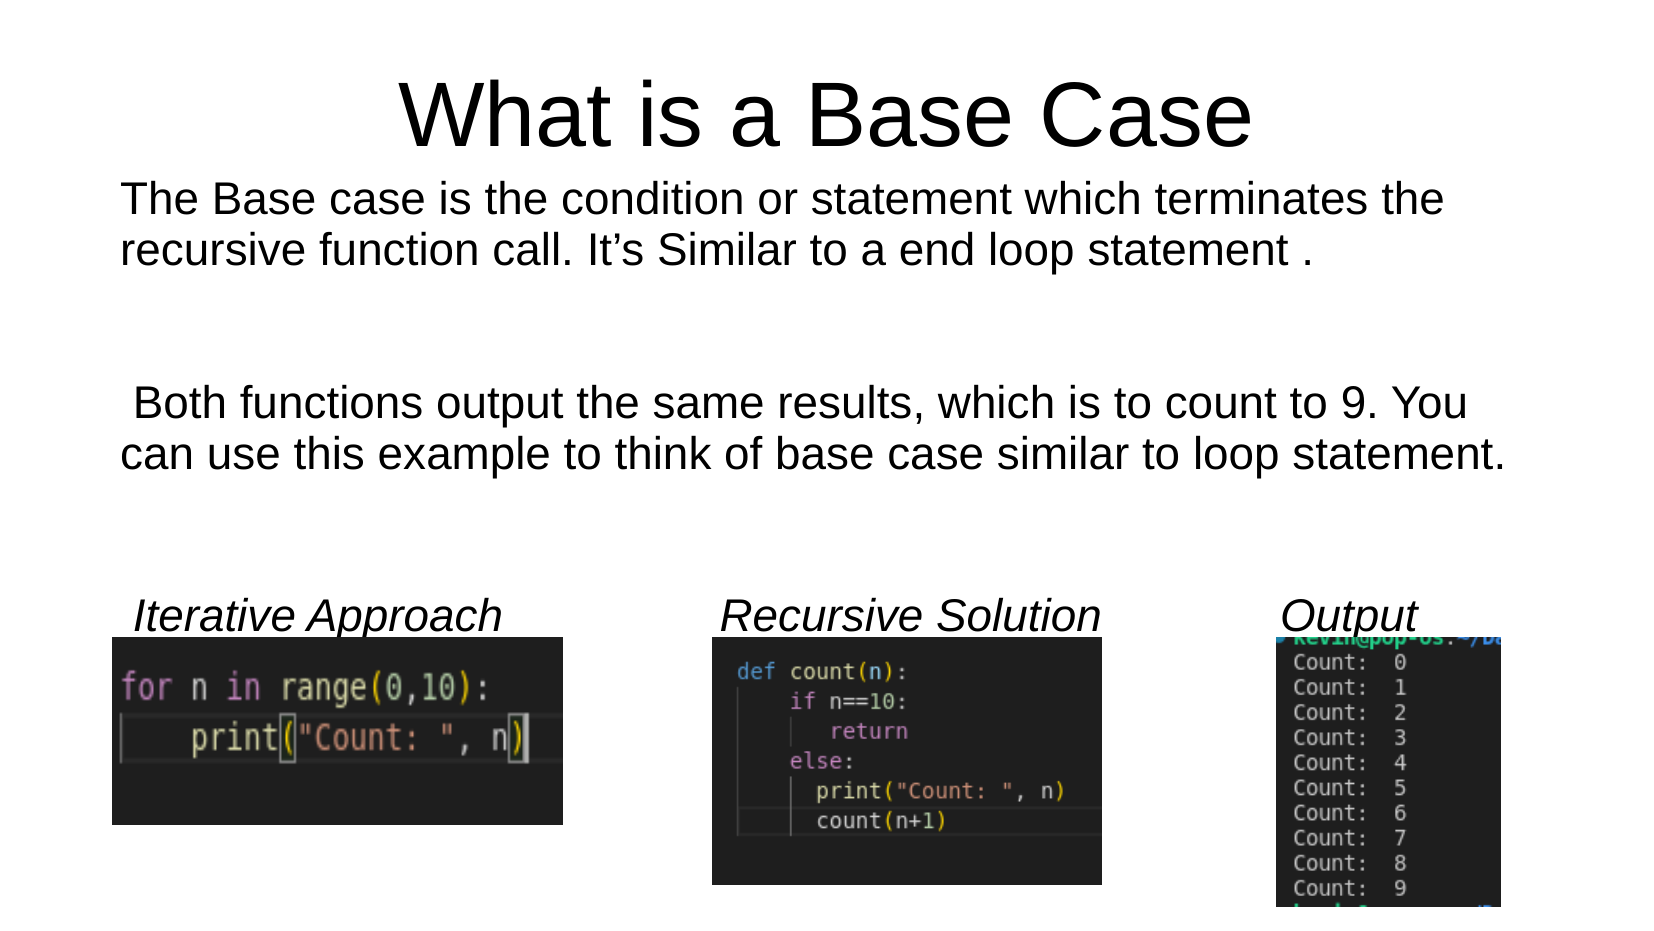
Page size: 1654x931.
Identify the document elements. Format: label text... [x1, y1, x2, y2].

picture [112, 637, 563, 826]
list The Base case is the condition or statement which terminates the recursive function call. It’s Similar to a end loop statement . Both functions output the same results, which is to count to 9. You can use this example to think of base case similar to loop statement. Iterative Approach Recursive Solution Output [49, 173, 1538, 713]
title What is a Base Case [82, 37, 1571, 193]
picture [712, 637, 1102, 885]
picture [1276, 637, 1501, 907]
